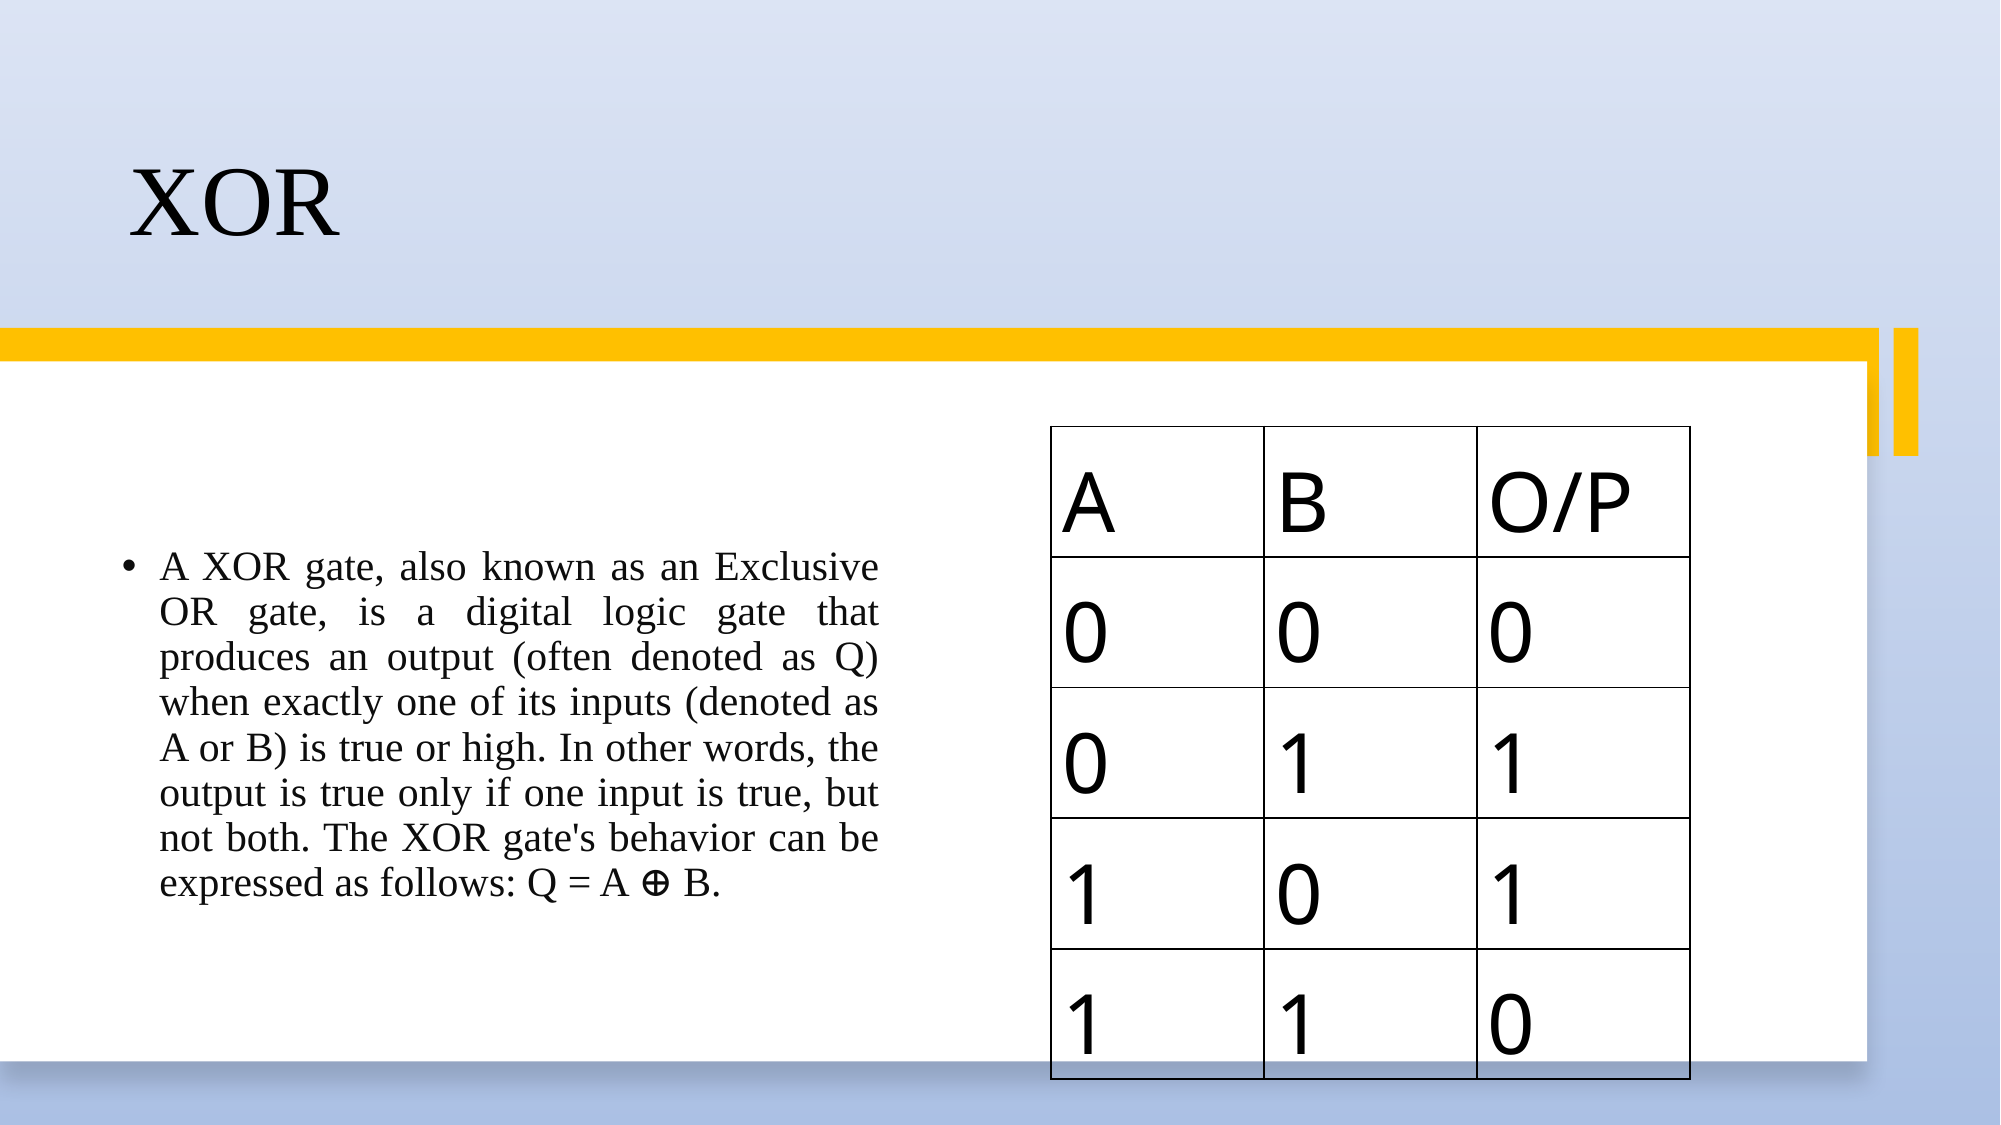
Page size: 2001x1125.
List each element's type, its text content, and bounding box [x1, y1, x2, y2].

table_cell 0 [1265, 558, 1476, 687]
list A XOR gate, also known as an Exclusive OR gate, is a digital logic gate that produces an output (often denoted as Q) when exactly one of its inputs (denoted as A or B) is true or high. In other words, the output is true only if one input is true, but not both. The XOR gate's behavior can be expressed as follows: Q = A ⊕ B. [106, 426, 895, 1024]
table_header A [1052, 427, 1263, 556]
table_header B [1265, 427, 1476, 556]
table_header O/P [1478, 427, 1689, 556]
table_cell 0 [1052, 558, 1263, 687]
table_cell 0 [1478, 950, 1689, 1078]
table_cell 1 [1478, 688, 1689, 817]
table_cell 0 [1478, 558, 1689, 687]
table_cell 0 [1265, 819, 1476, 948]
table_cell 0 [1052, 688, 1263, 817]
title XOR [113, 51, 1766, 265]
table_cell 1 [1052, 819, 1263, 948]
table_cell 1 [1052, 950, 1263, 1078]
text_box [0, 0, 2000, 1125]
table_cell 1 [1478, 819, 1689, 948]
table_cell 1 [1265, 950, 1476, 1078]
table_cell 1 [1265, 688, 1476, 817]
